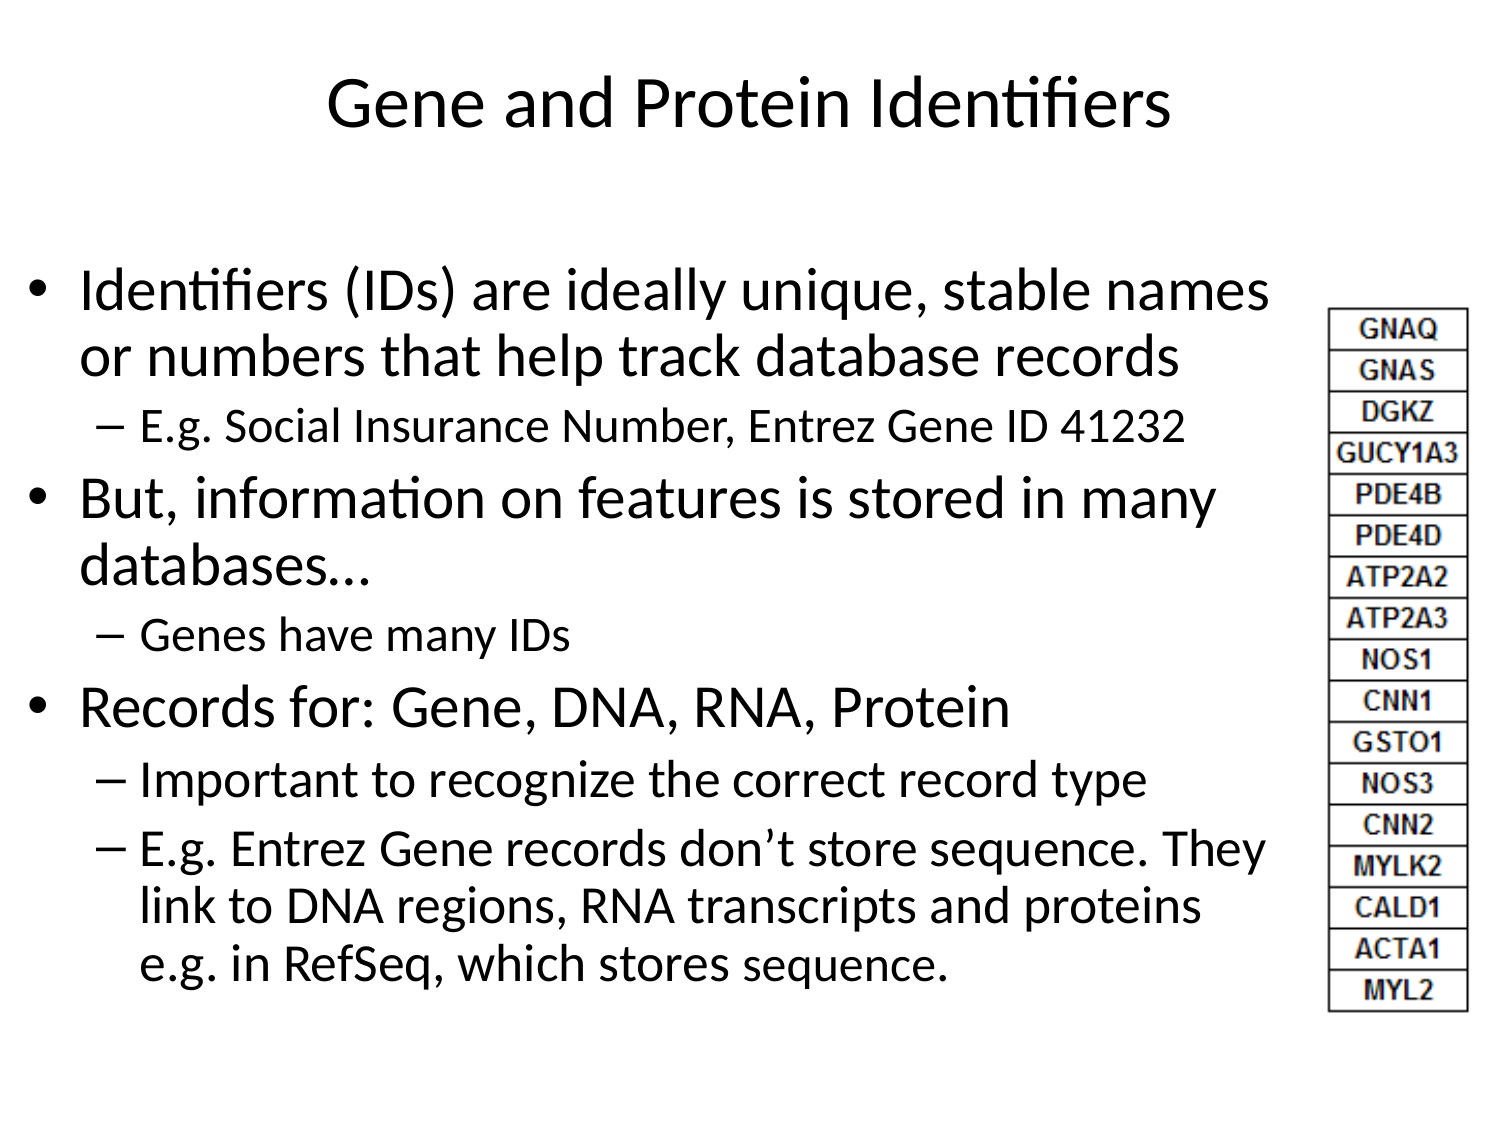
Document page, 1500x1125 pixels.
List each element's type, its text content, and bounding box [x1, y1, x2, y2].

list Identifiers (IDs) are ideally unique, stable names or numbers that help track database records E.g. Social Insurance Number, Entrez Gene ID 41232 But, information on features is stored in many databases… Genes have many IDs Records for: Gene, DNA, RNA, Protein Important to recognize the correct record type E.g. Entrez Gene records don’t store sequence. They link to DNA regions, RNA transcripts and proteins e.g. in RefSeq, which stores sequence. [12, 249, 1288, 1013]
title Gene and Protein Identifiers [75, 45, 1425, 150]
picture [1312, 299, 1475, 1043]
